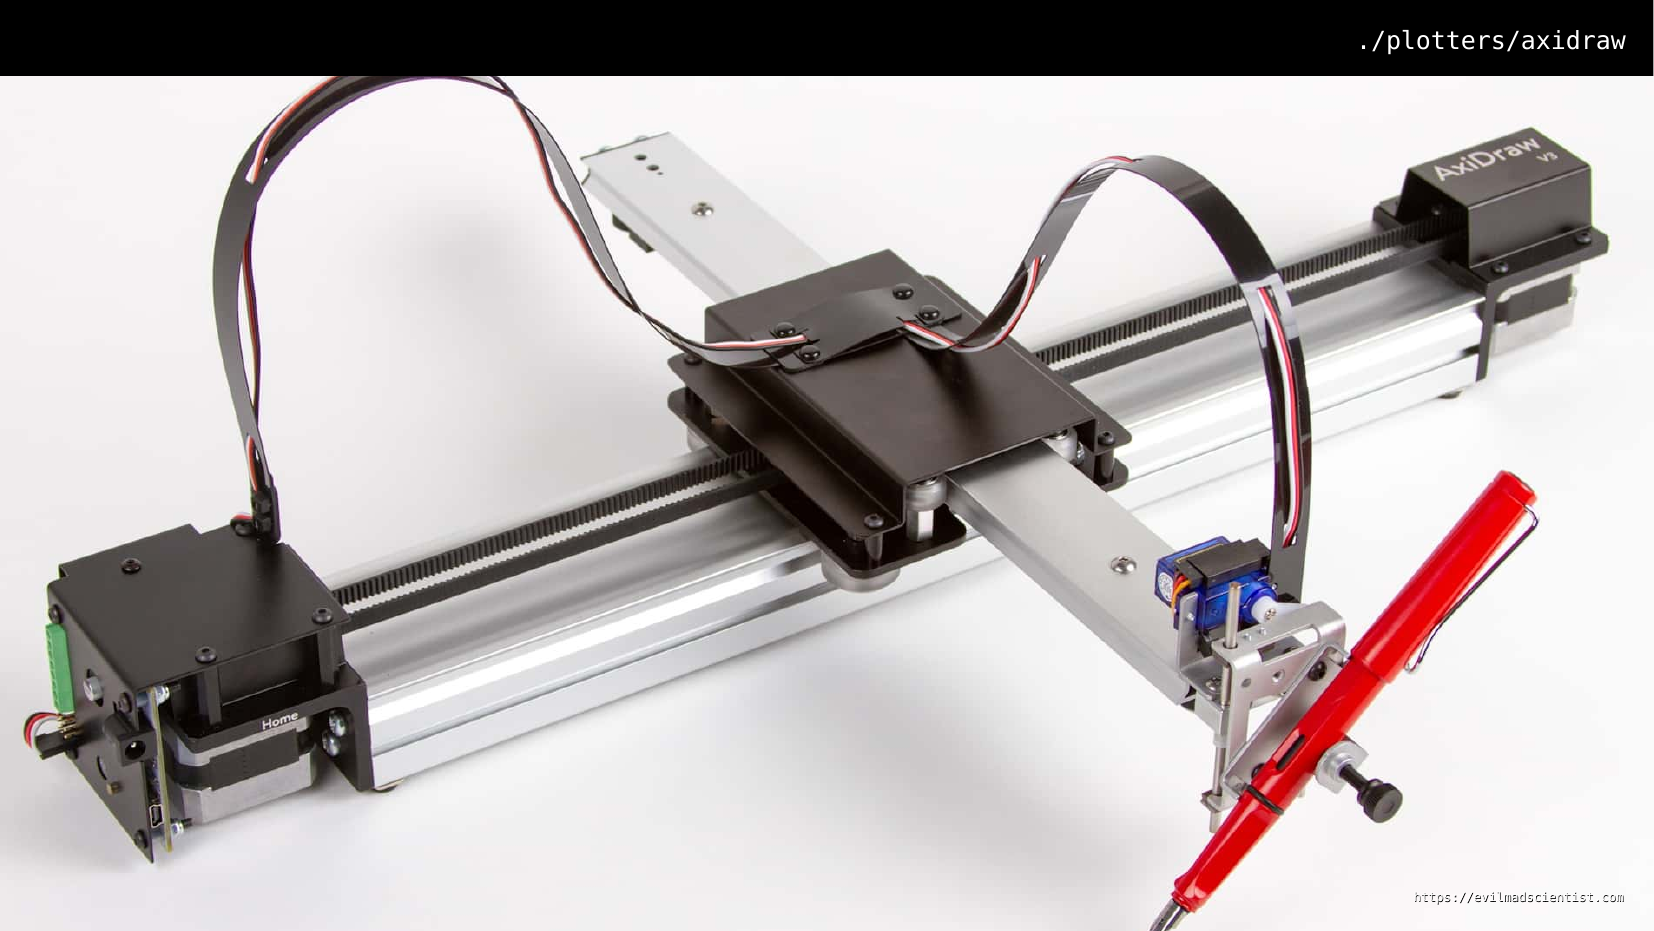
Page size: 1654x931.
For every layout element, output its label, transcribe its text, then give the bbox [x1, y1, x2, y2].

text_box https://evilmadscientist.com [15, 882, 1639, 918]
text_box ./plotters/axidraw [15, 18, 1641, 67]
picture [0, 76, 1654, 931]
